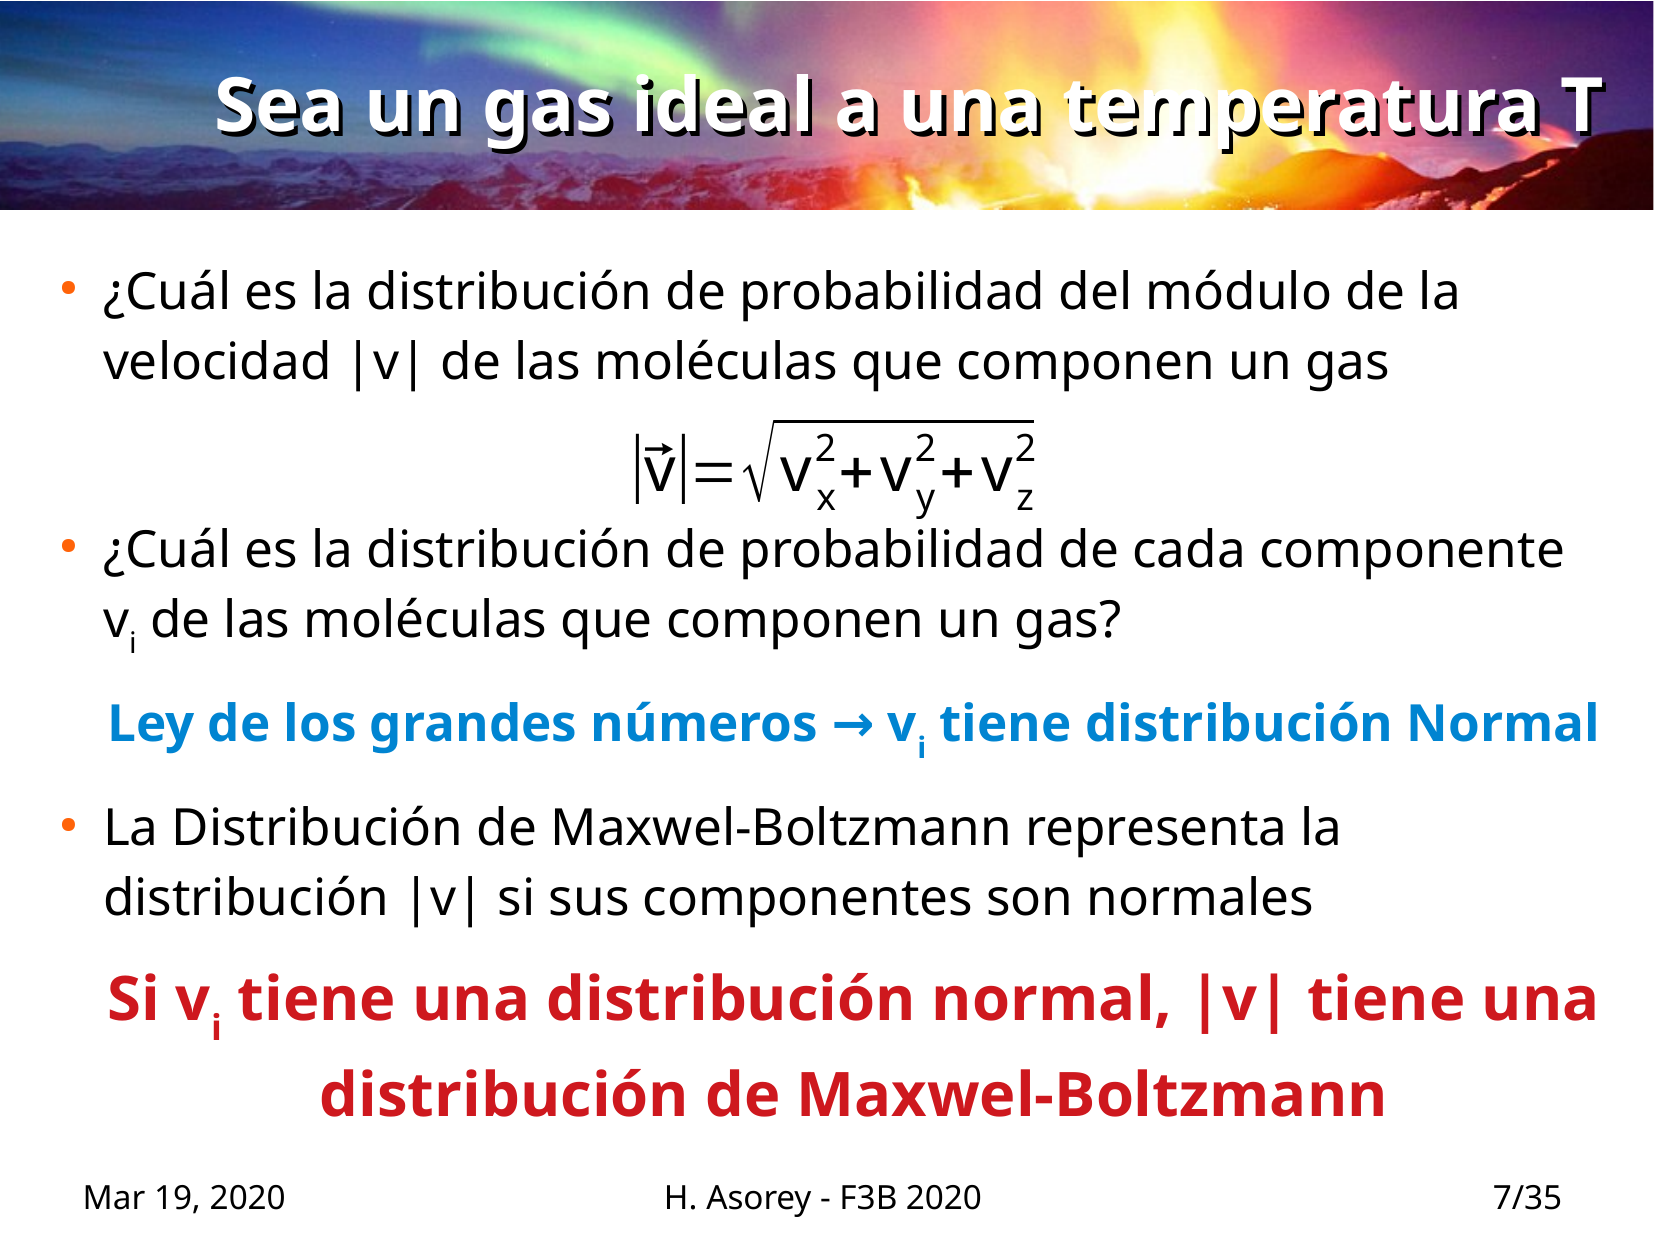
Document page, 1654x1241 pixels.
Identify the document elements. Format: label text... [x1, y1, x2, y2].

title Sea un gas ideal a una temperatura T [45, 15, 1606, 191]
picture [0, 1, 1654, 210]
list ¿Cuál es la distribución de probabilidad del módulo de la velocidad |v| de las moléculas que componen un gas ¿Cuál es la distribución de probabilidad de cada componente vi de las moléculas que componen un gas? Ley de los grandes números → vi tiene distribución Normal La Distribución de Maxwel-Boltzmann representa la distribución |v| si sus componentes son normales Si vi tiene una distribución normal, |v| tiene una distribución de Maxwel-Boltzmann [45, 255, 1606, 1156]
chart [619, 417, 1041, 519]
